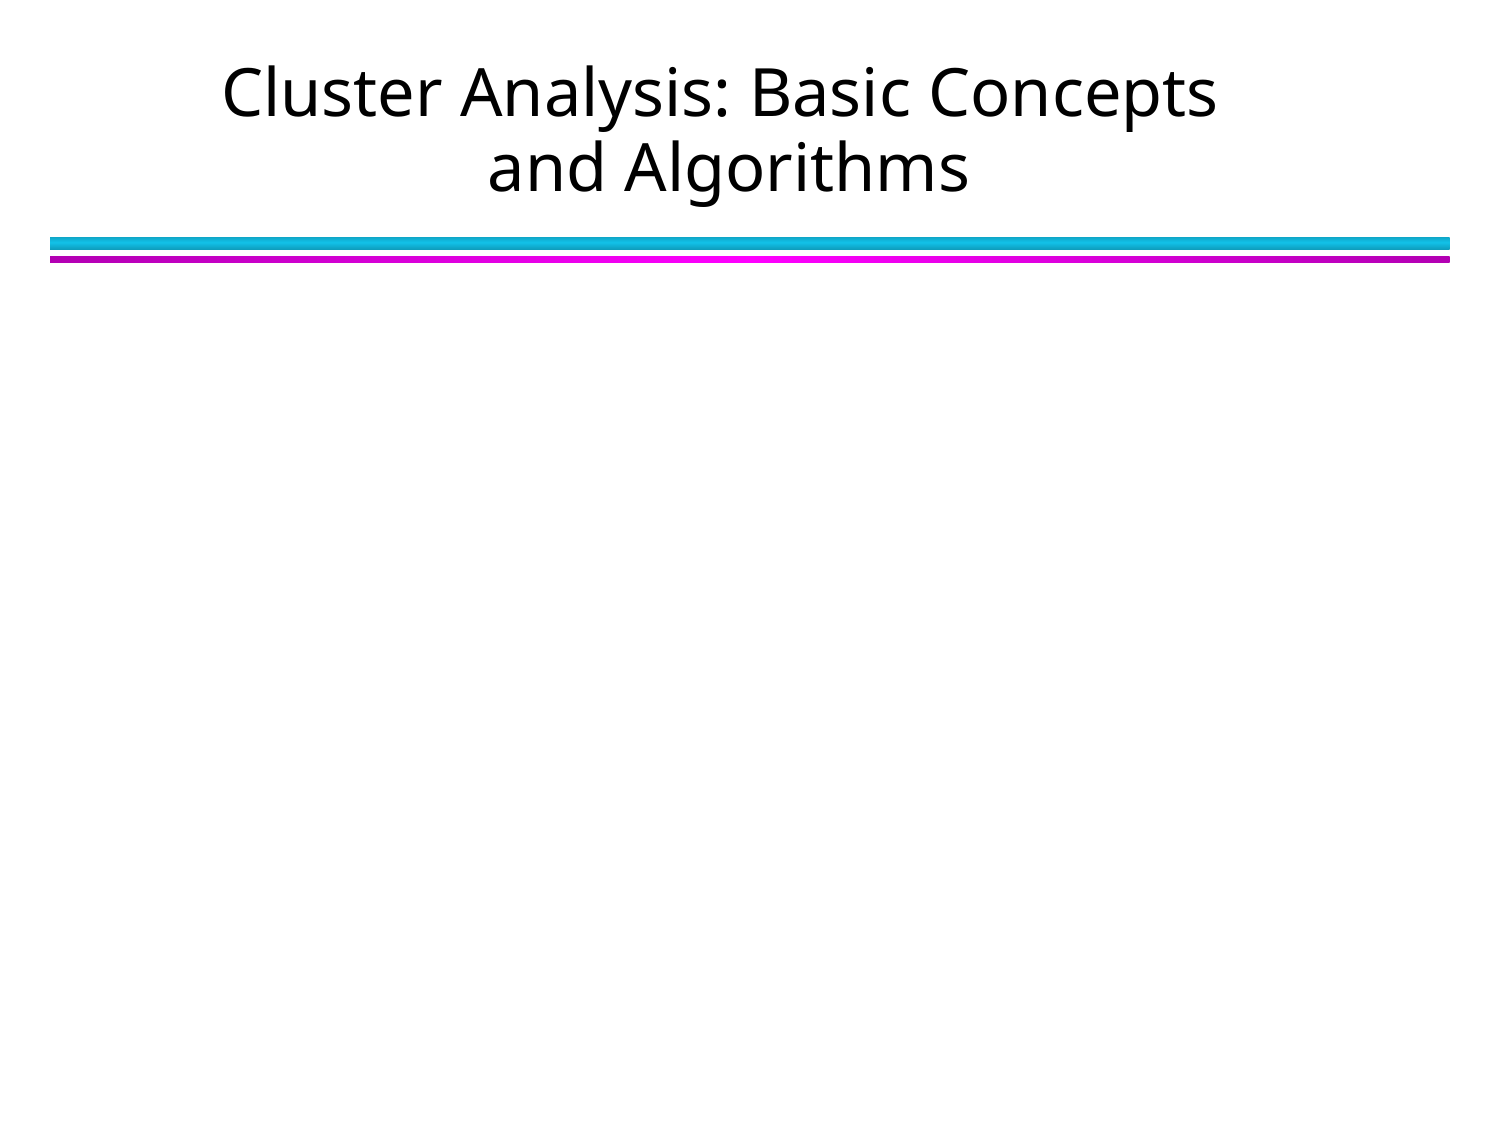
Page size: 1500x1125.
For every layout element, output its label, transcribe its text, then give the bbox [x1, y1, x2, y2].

text_box [50, 237, 1450, 250]
text_box Cluster Analysis: Basic Concepts and Algorithms [49, 124, 1409, 213]
text_box [50, 256, 1450, 263]
